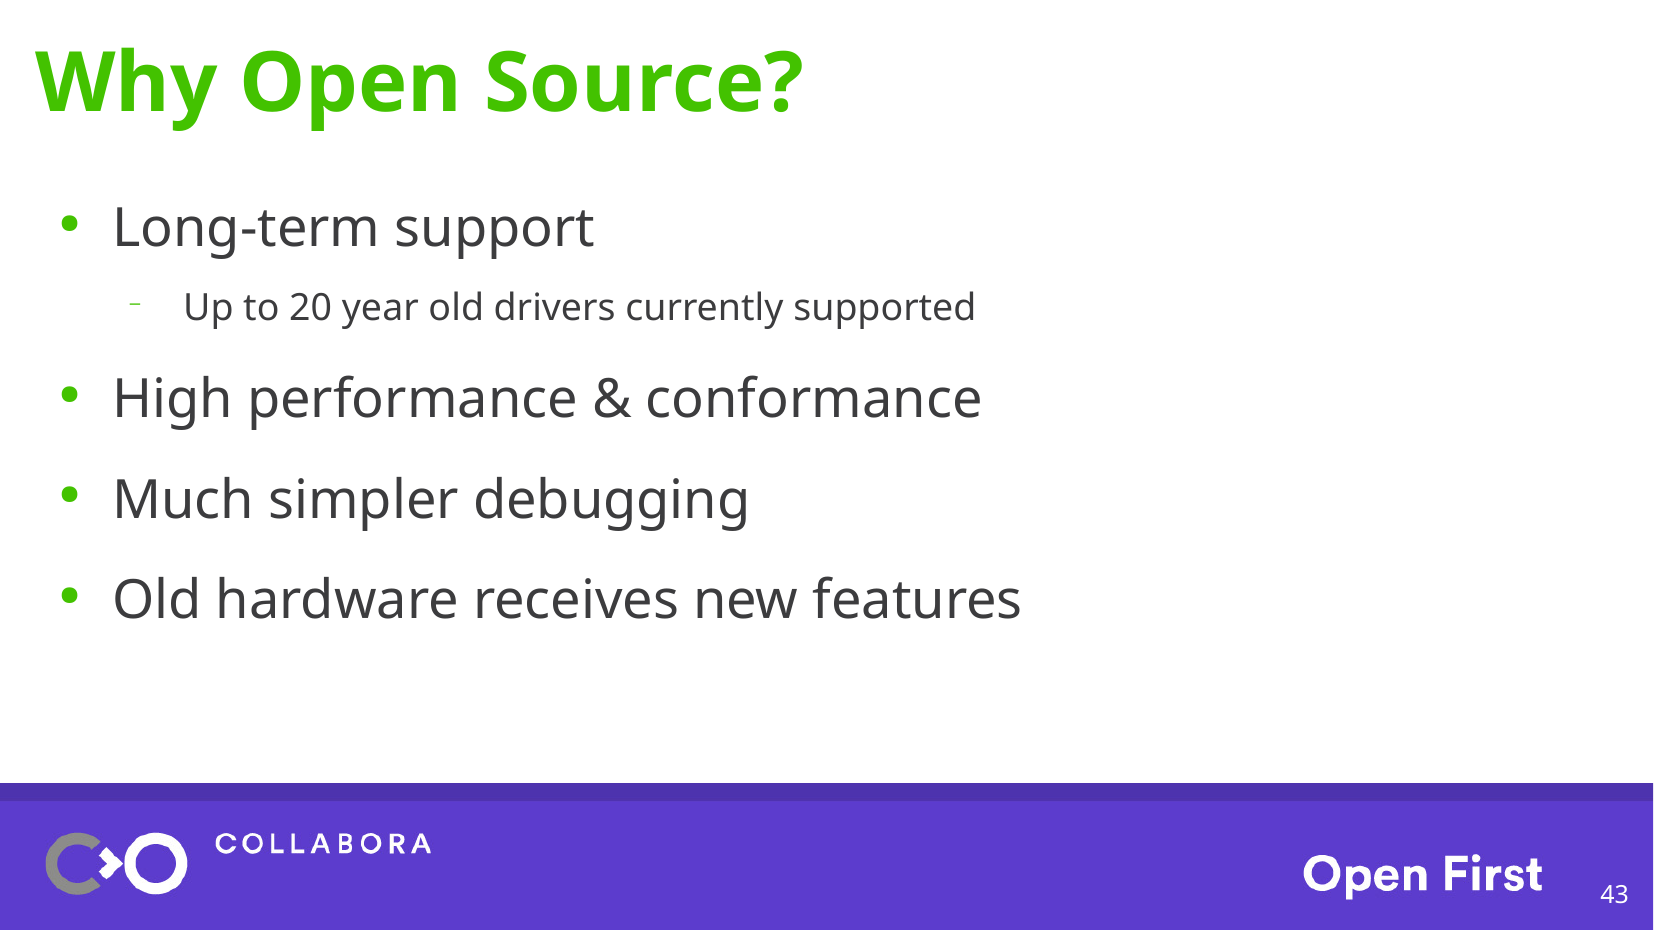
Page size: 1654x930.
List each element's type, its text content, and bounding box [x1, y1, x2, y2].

picture [0, 0, 1654, 930]
list Long-term support Up to 20 year old drivers currently supported High performance & conformance Much simpler debugging Old hardware receives new features [41, 160, 1613, 804]
title Why Open Source? [35, 28, 1608, 192]
